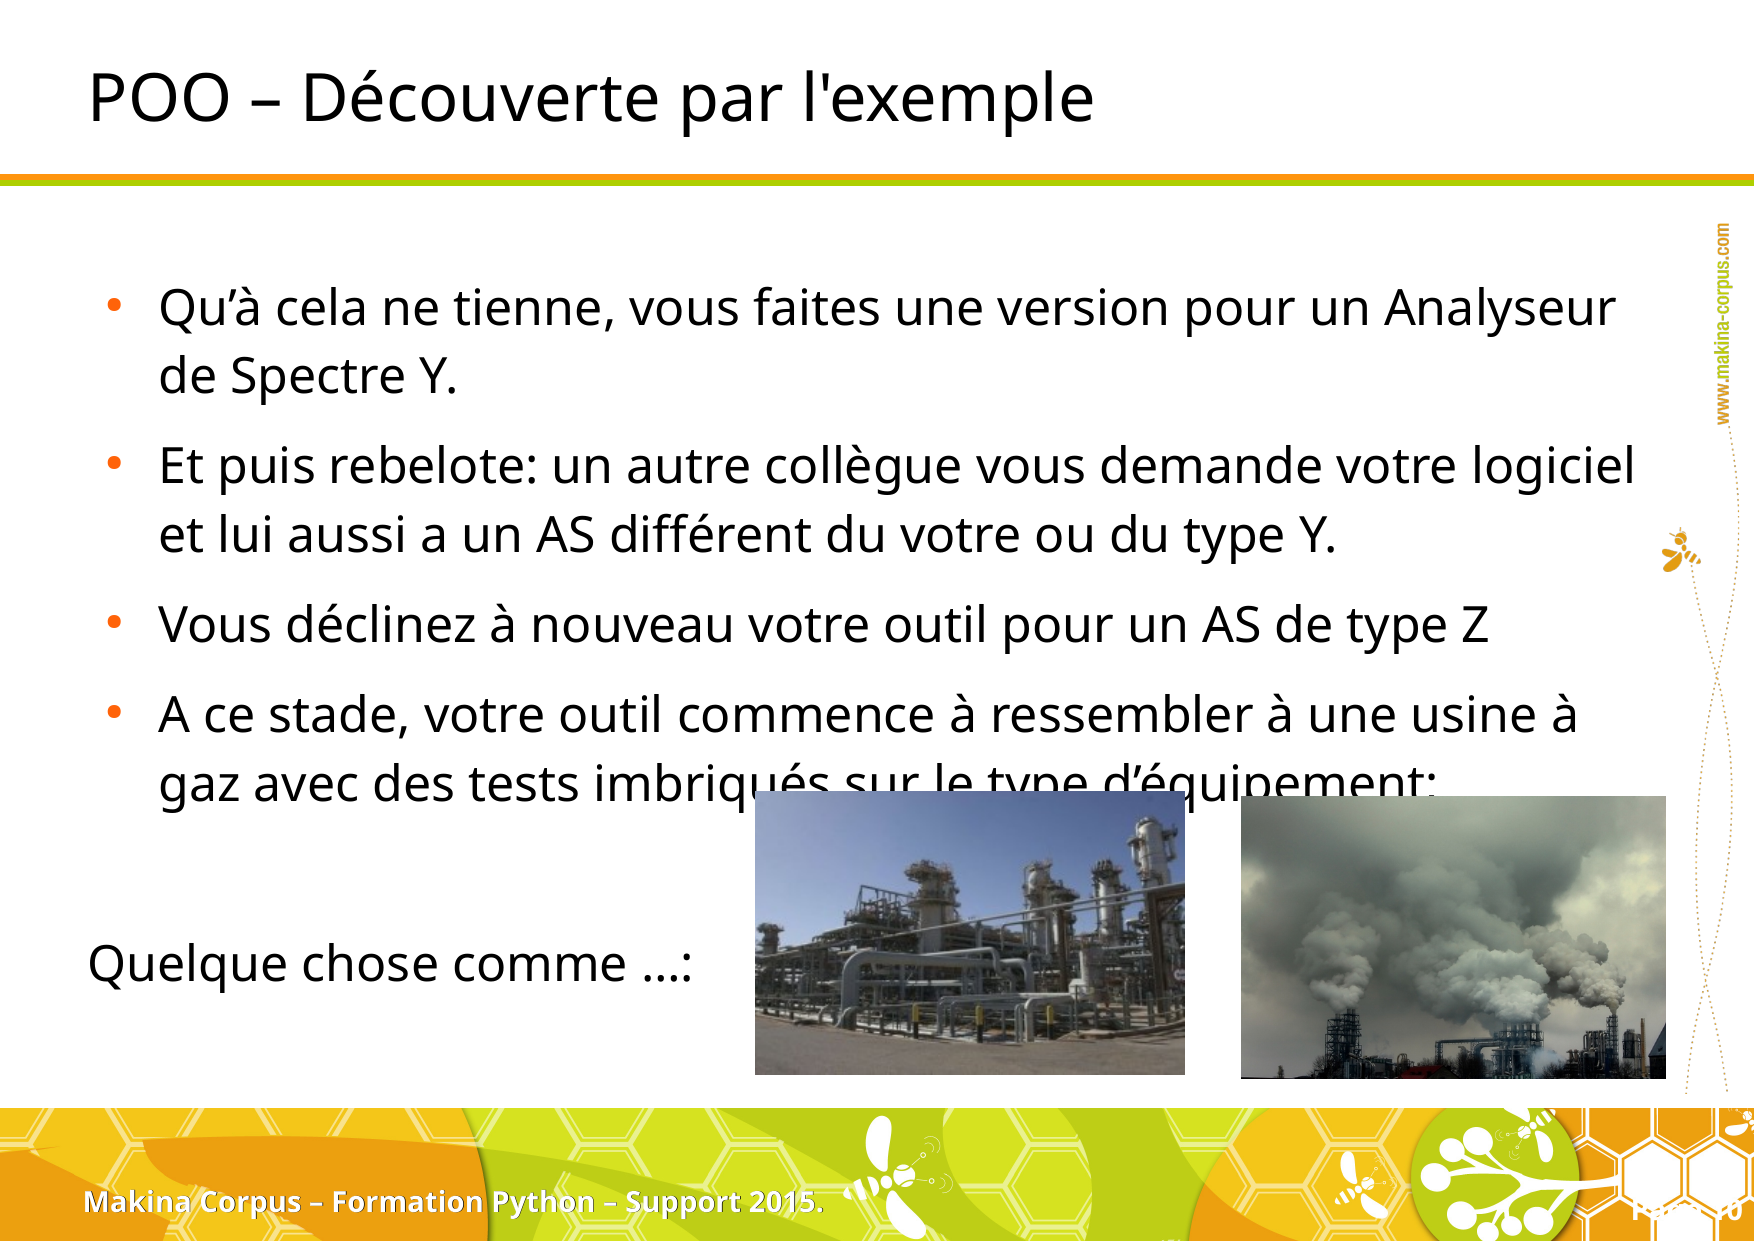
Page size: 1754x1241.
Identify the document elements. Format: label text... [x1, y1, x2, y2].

title POO – Découverte par l'exemple [87, 31, 1667, 160]
picture [1241, 203, 1754, 1093]
picture [755, 791, 1185, 1075]
picture [0, 1108, 1754, 1241]
list Qu’à cela ne tienne, vous faites une version pour un Analyseur de Spectre Y. Et puis rebelote: un autre collègue vous demande votre logiciel et lui aussi a un AS différent du votre ou du type Y. Vous déclinez à nouveau votre outil pour un AS de type Z A ce stade, votre outil commence à ressembler à une usine à gaz avec des tests imbriqués sur le type d’équipement; Quelque chose comme …: [87, 271, 1667, 968]
